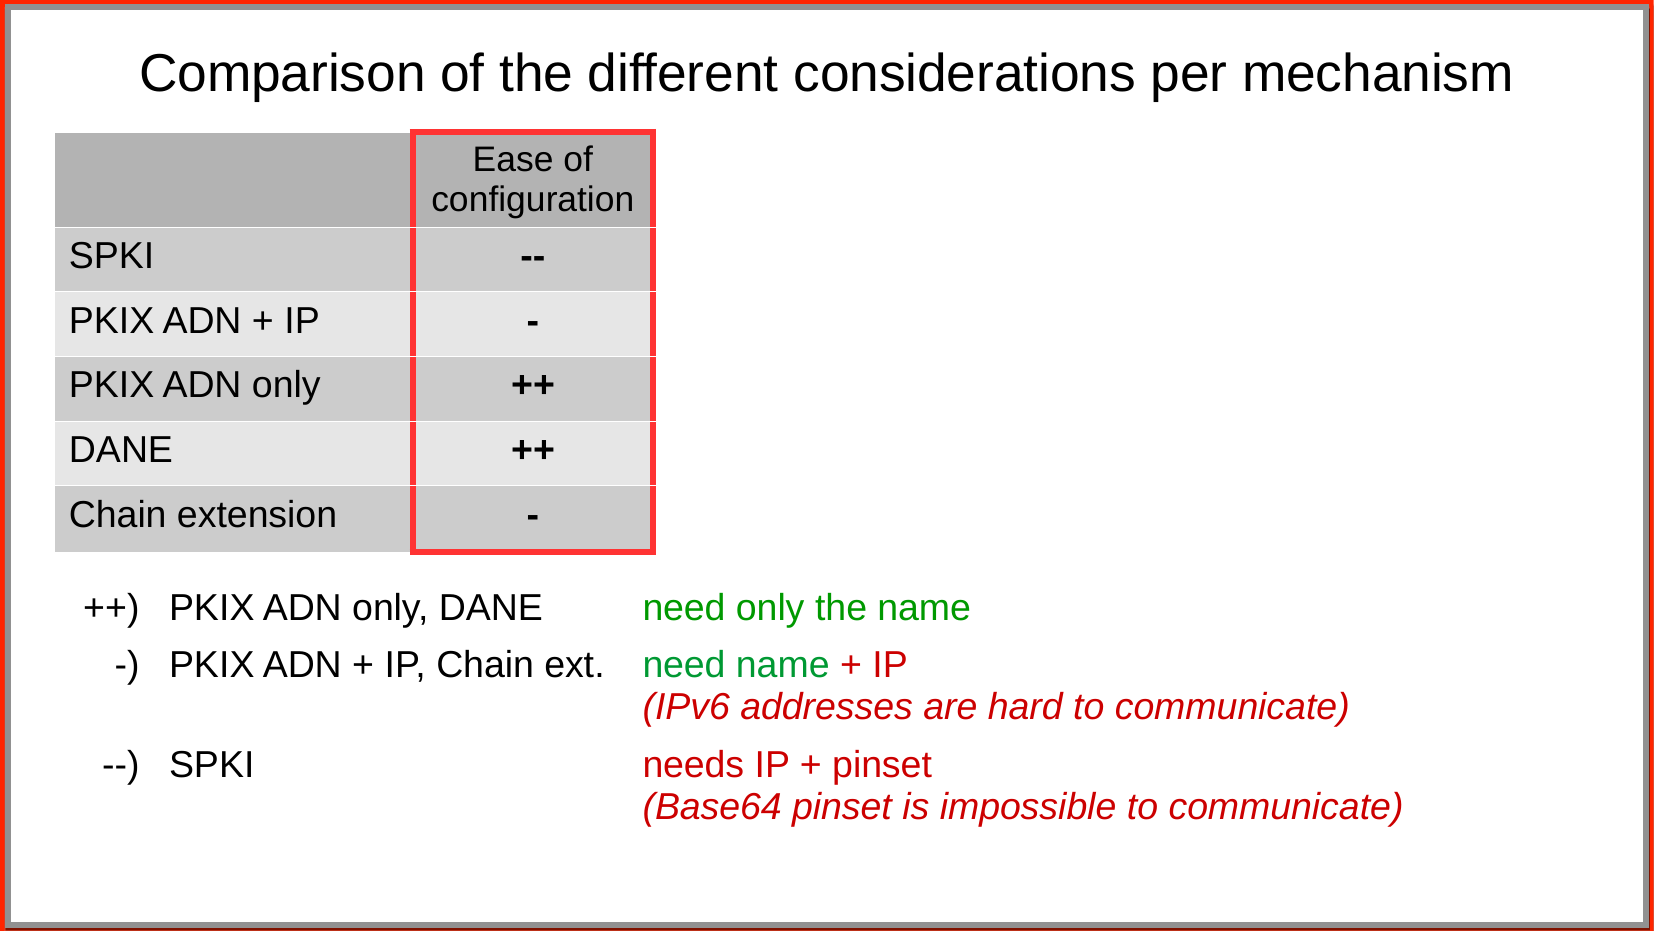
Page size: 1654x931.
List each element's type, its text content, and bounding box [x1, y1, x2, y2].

table_header [55, 133, 410, 227]
table_cell SPKI [154, 736, 628, 835]
table_cell needs IP + pinset (Base64 pinset is impossible to communicate) [628, 736, 1611, 835]
table_cell DANE [55, 422, 410, 485]
title Comparison of the different considerations per mechanism [82, 0, 1571, 152]
table_cell - [416, 486, 650, 549]
table_header Ease of configuration [416, 135, 650, 227]
table_cell PKIX ADN only [55, 357, 410, 421]
table_cell PKIX ADN + IP, Chain ext. [154, 636, 628, 736]
table_cell -- [416, 228, 650, 291]
table_cell --) [59, 736, 154, 835]
table_cell ++ [416, 357, 650, 421]
table_header ++) [59, 579, 154, 636]
table_cell - [416, 292, 650, 356]
table_header PKIX ADN only, DANE [154, 579, 628, 636]
table_cell Chain extension [55, 486, 410, 552]
table_cell -) [59, 636, 154, 736]
table_cell need name + IP (IPv6 addresses are hard to communicate) [628, 636, 1611, 736]
table_header need only the name [628, 579, 1611, 636]
table_cell SPKI [55, 228, 410, 291]
table_cell ++ [416, 422, 650, 485]
table_cell PKIX ADN + IP [55, 292, 410, 356]
